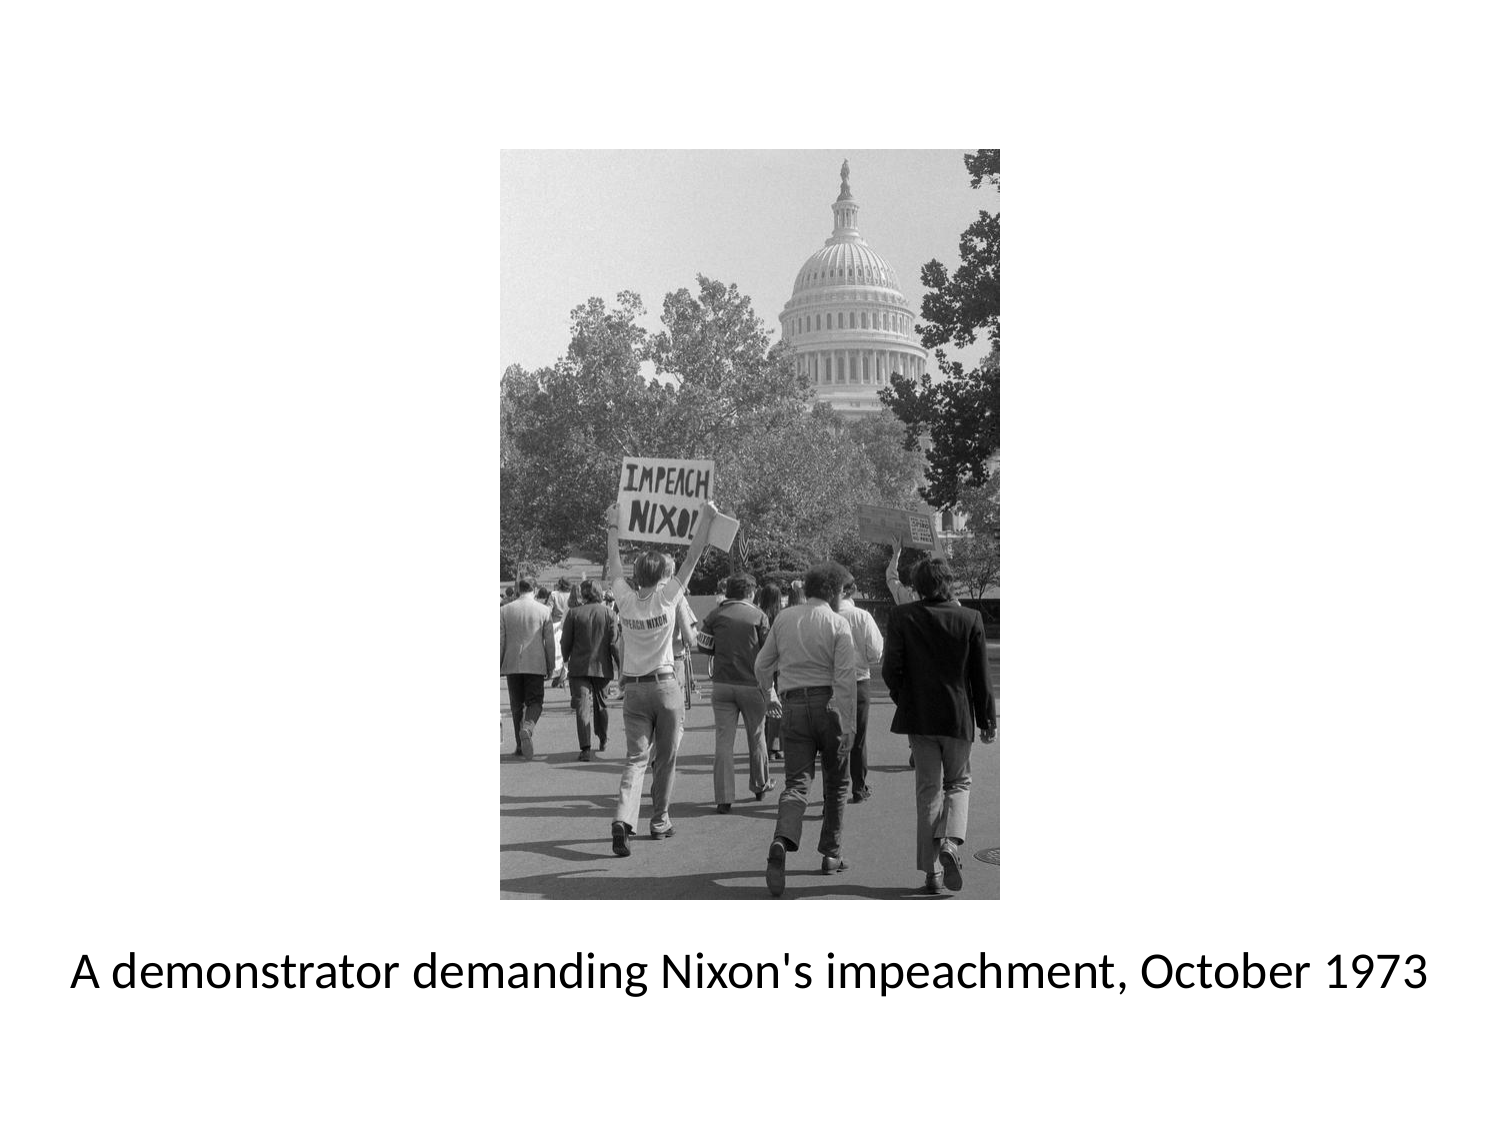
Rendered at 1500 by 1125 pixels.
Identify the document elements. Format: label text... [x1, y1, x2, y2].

picture [500, 149, 1000, 900]
text_box A demonstrator demanding Nixon's impeachment, October 1973 [55, 929, 1445, 1007]
